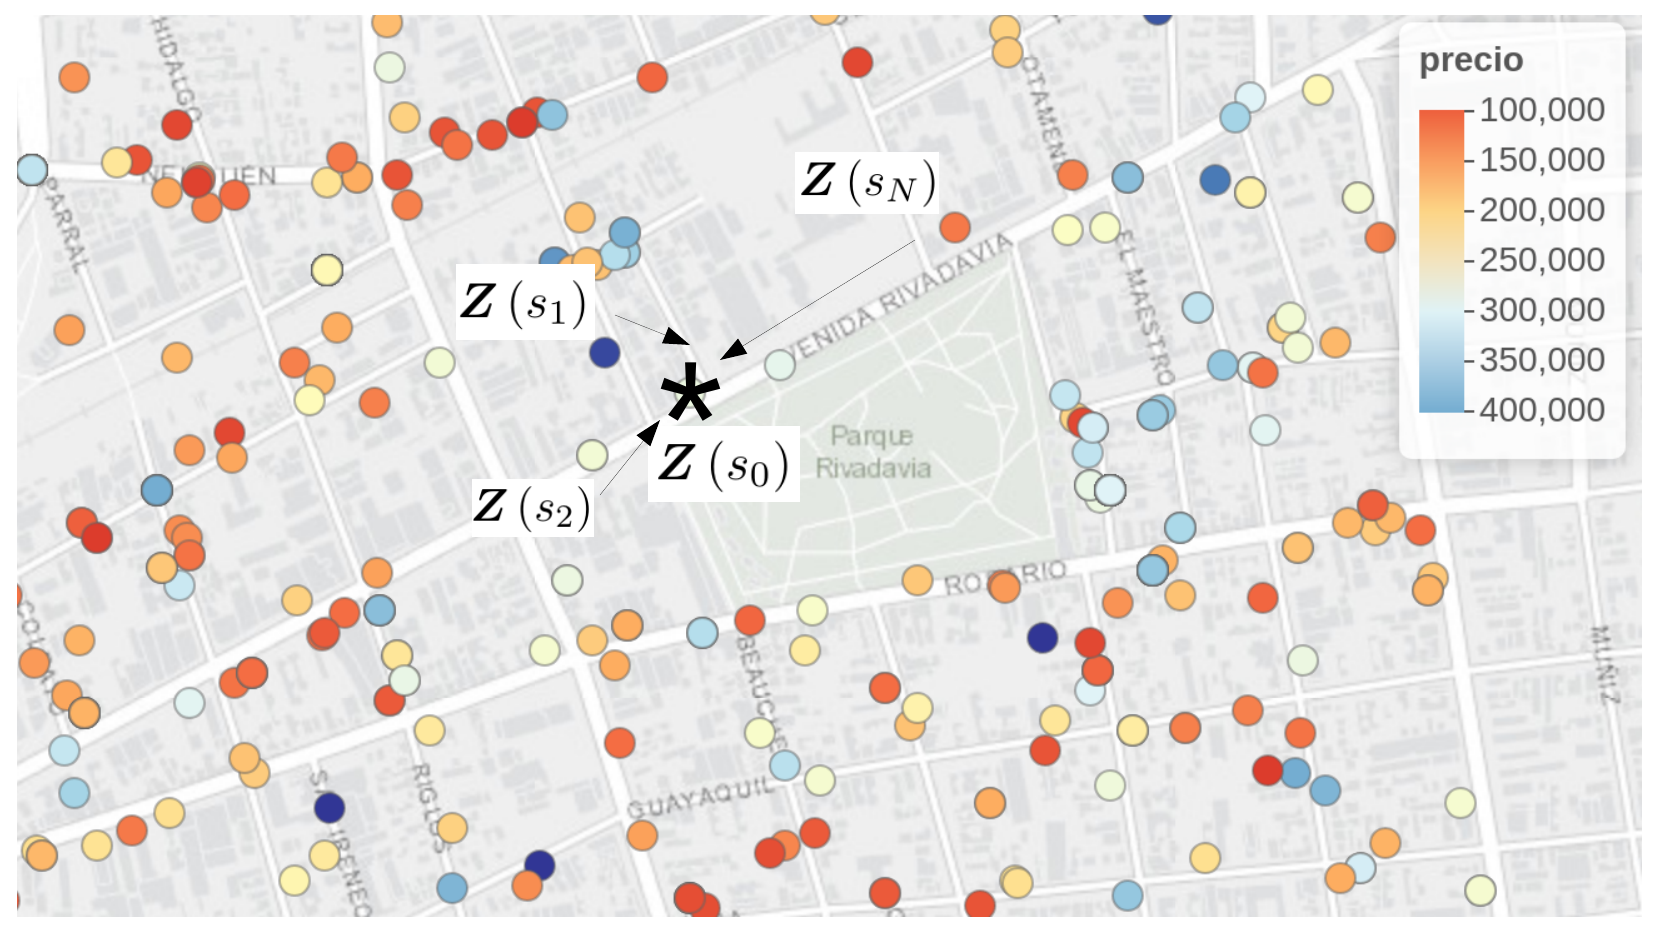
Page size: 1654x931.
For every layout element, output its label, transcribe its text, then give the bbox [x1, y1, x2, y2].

text_box * [643, 319, 734, 430]
picture [17, 15, 1642, 918]
text_box * [643, 442, 734, 521]
